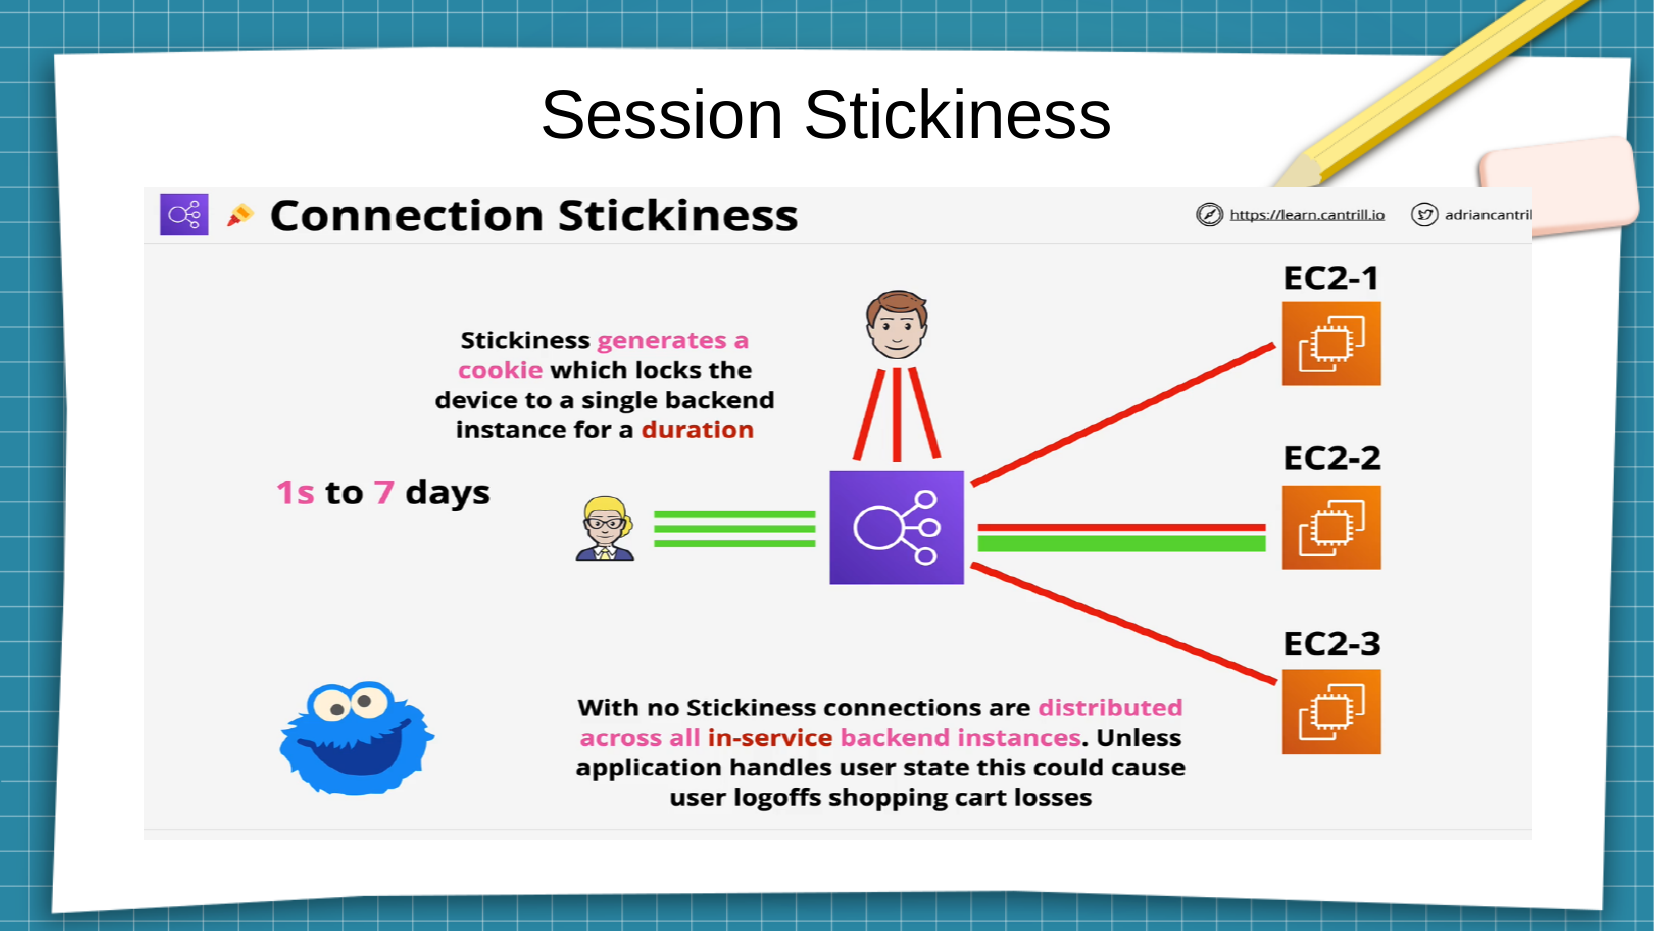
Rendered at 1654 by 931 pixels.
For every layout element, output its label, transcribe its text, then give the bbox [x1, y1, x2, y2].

title Session Stickiness [82, 37, 1571, 193]
picture [0, 0, 1654, 931]
